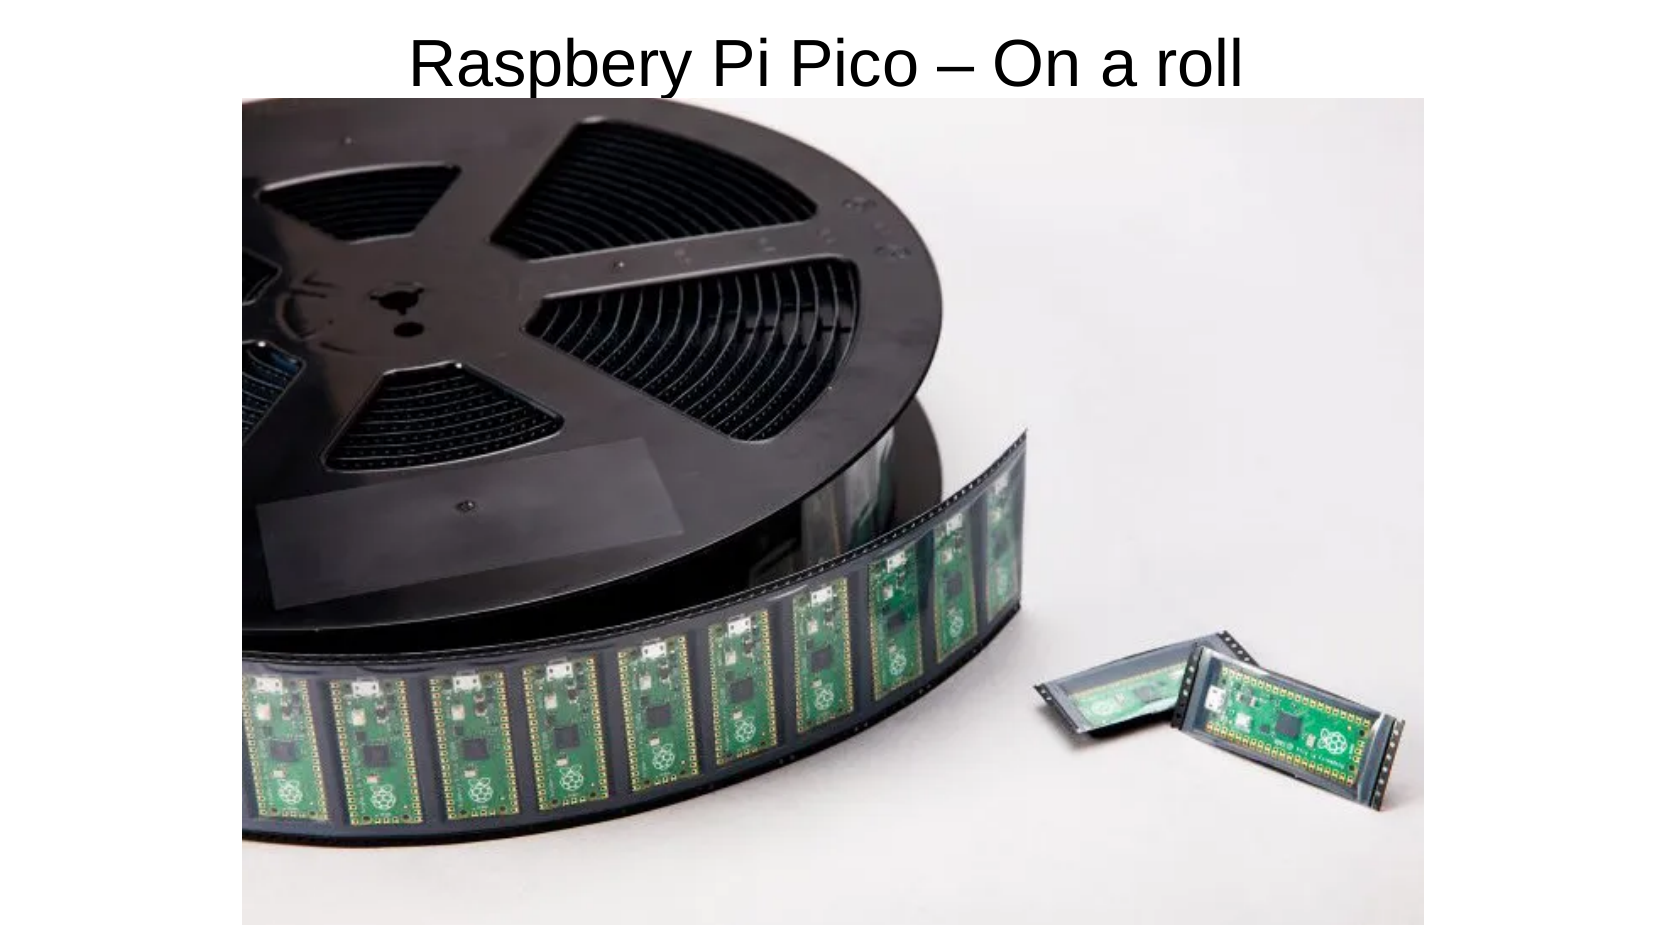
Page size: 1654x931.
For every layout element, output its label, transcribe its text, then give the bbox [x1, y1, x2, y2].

picture [242, 98, 1424, 925]
title Raspbery Pi Pico – On a roll [29, 0, 1625, 138]
